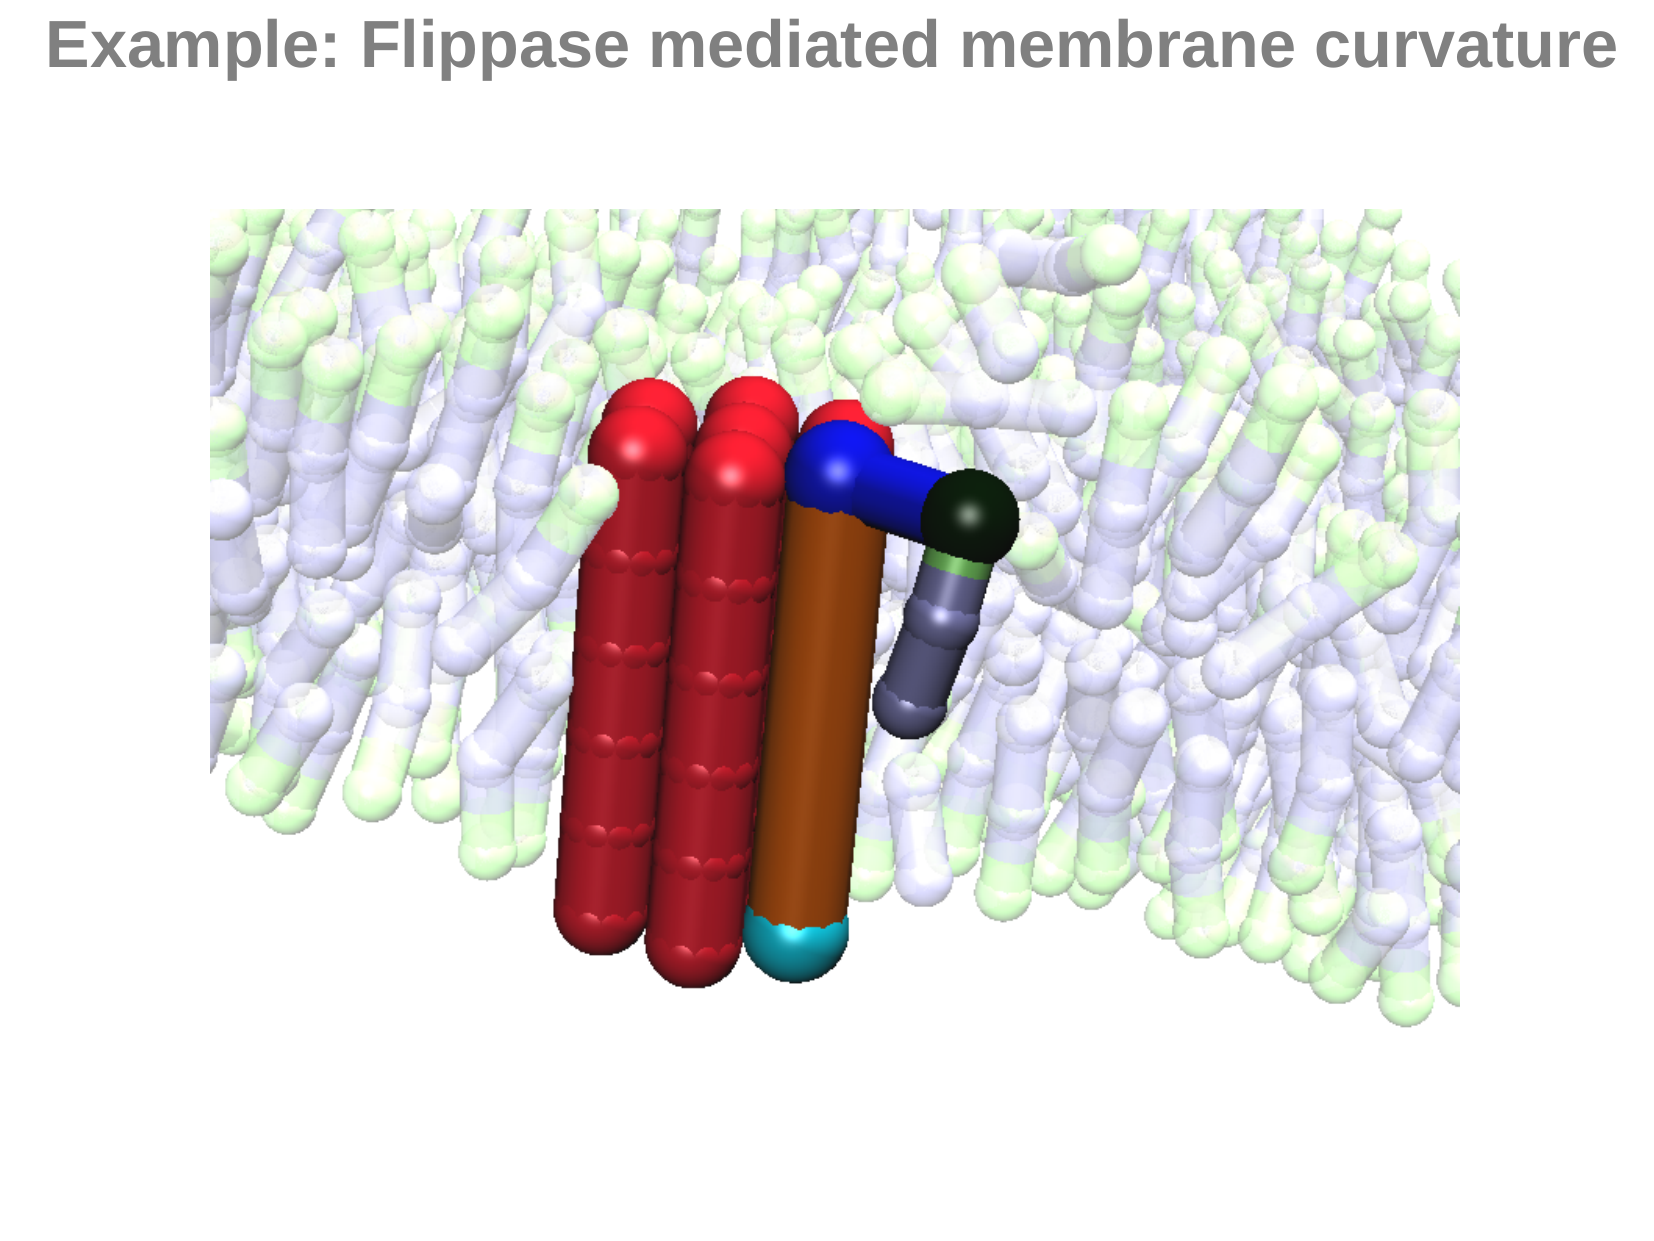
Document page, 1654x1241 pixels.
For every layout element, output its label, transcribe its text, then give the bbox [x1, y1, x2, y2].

text_box Example: Flippase mediated membrane curvature [0, 0, 1654, 92]
picture [210, 209, 1460, 1148]
